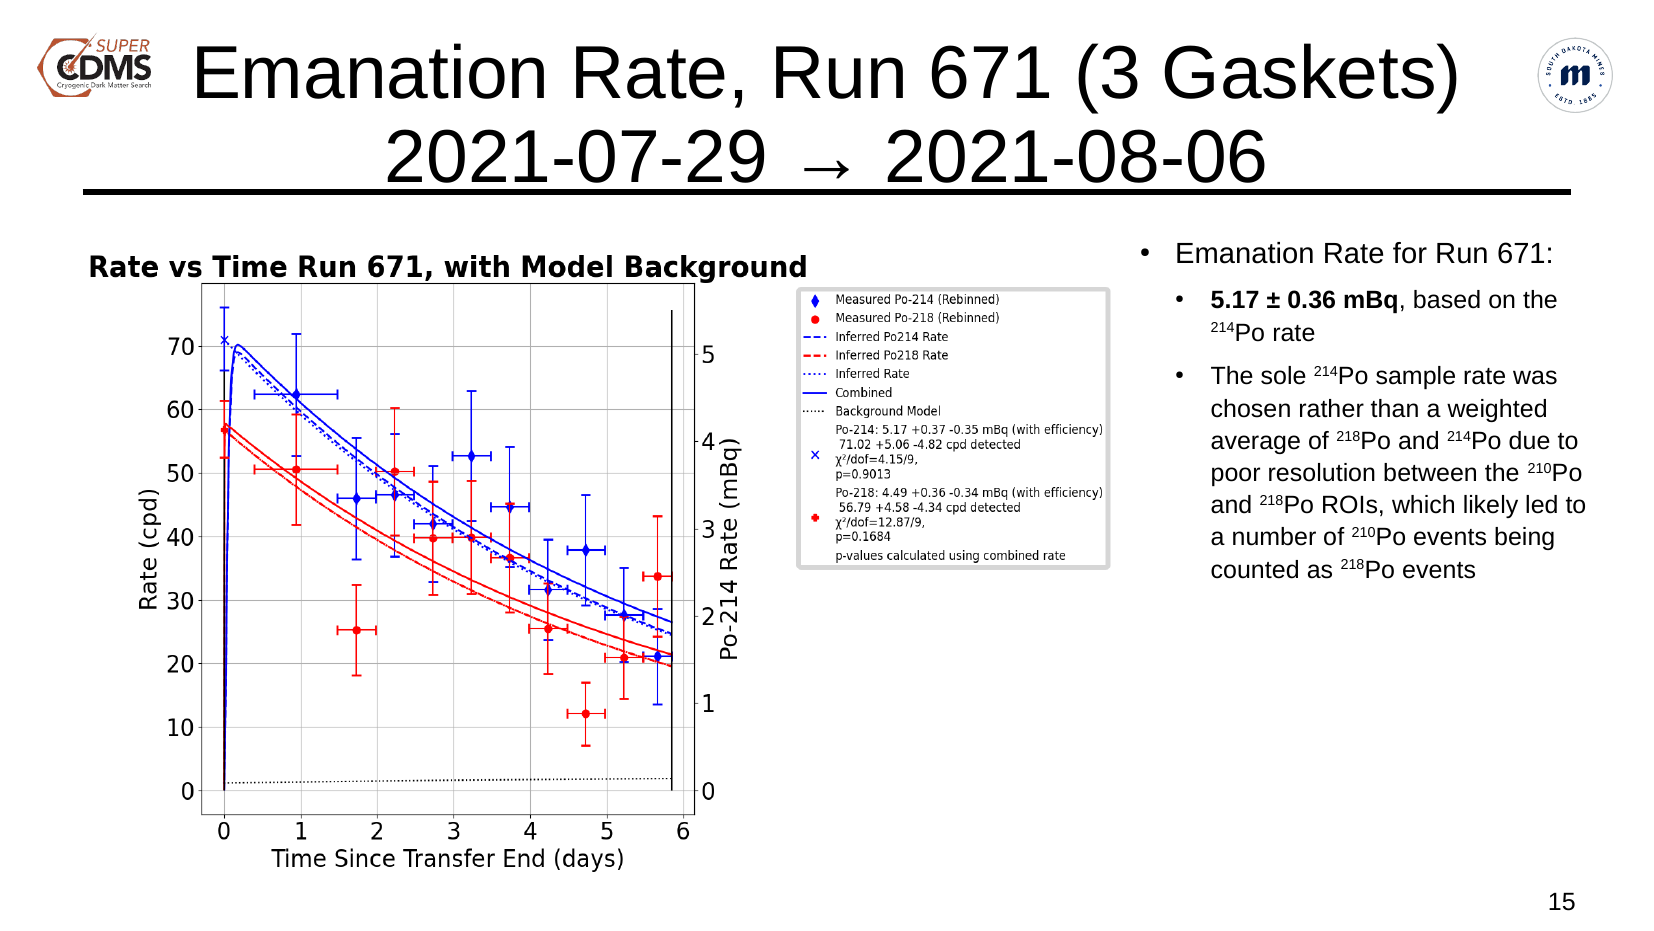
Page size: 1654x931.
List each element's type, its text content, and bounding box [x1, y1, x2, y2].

title Emanation Rate, Run 671 (3 Gaskets) 2021-07-29 → 2021-08-06 [82, 37, 1571, 193]
text_box Emanation Rate for Run 671: 5.17 ± 0.36 mBq, based on the 214Po rate The sole 214Po sample rate was chosen rather than a weighted average of 218Po and 214Po due to poor resolution between the 210Po and 218Po ROIs, which likely led to a number of 210Po events being counted as 218Po events [1125, 225, 1613, 901]
picture [37, 200, 1351, 890]
picture [1571, 37, 1613, 113]
picture [37, 32, 151, 97]
